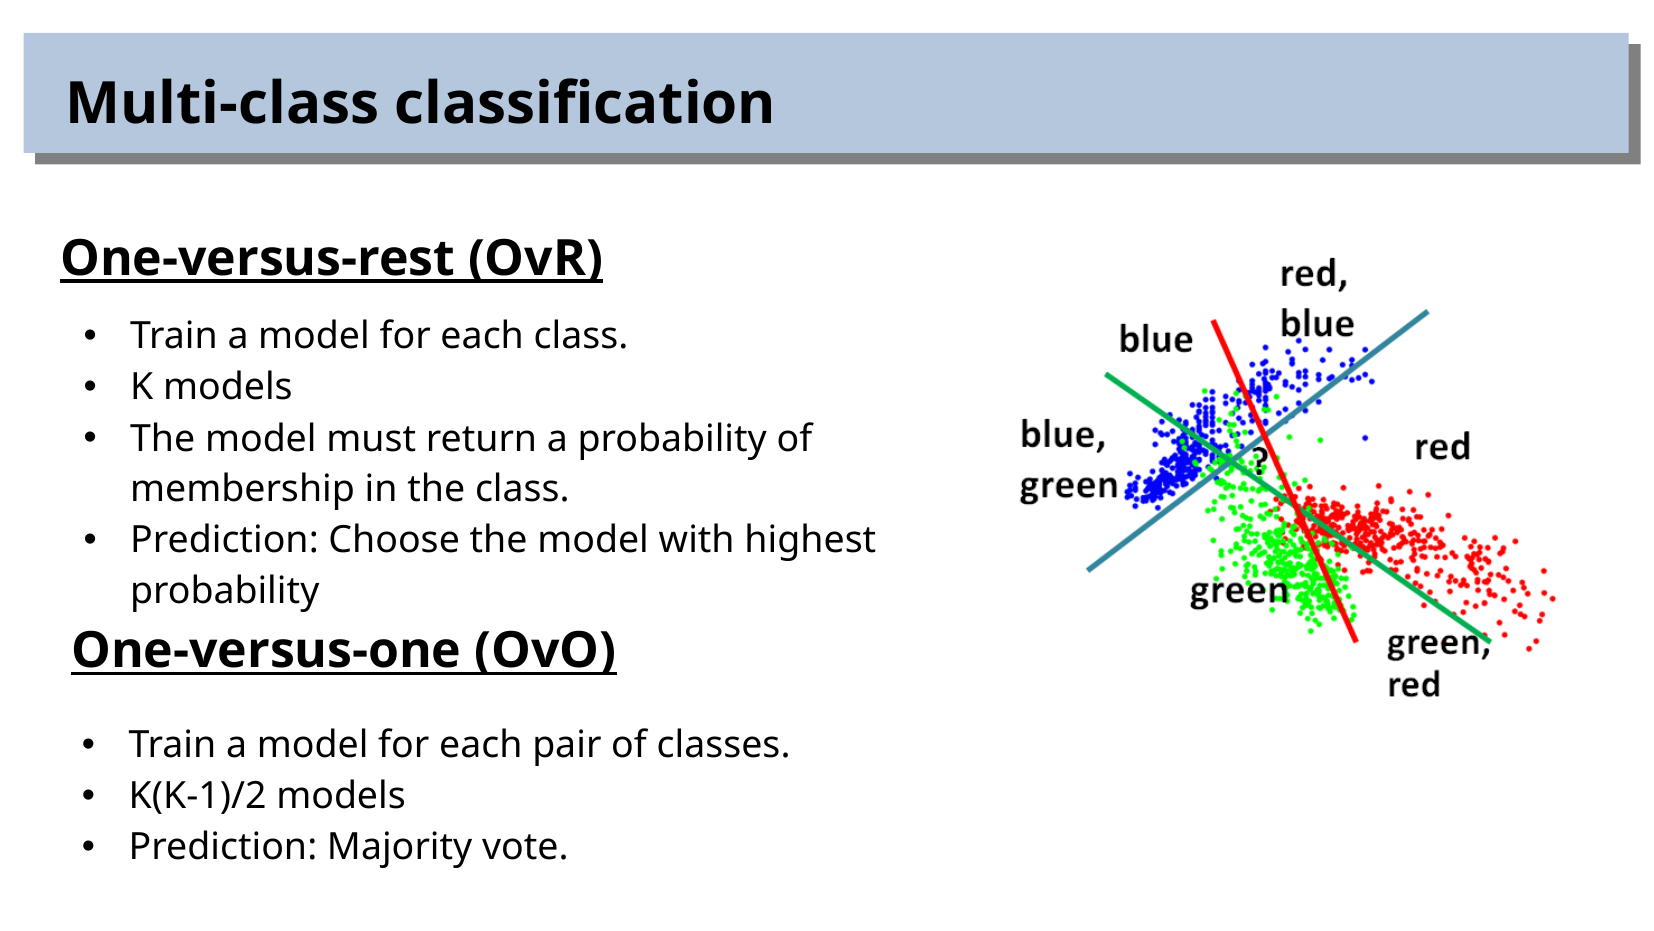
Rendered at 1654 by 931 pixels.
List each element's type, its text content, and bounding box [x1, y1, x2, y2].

text_box [23, 32, 1629, 153]
text_box Train a model for each class. K models The model must return a probability of membership in the class. Prediction: Choose the model with highest probability [68, 301, 978, 627]
text_box One-versus-one (OvO) [56, 606, 854, 707]
picture [994, 230, 1564, 730]
text_box One-versus-rest (OvR) [45, 213, 608, 314]
text_box Multi-class classification [51, 54, 768, 135]
text_box Train a model for each pair of classes. K(K-1)/2 models Prediction: Majority vote. [66, 710, 867, 886]
